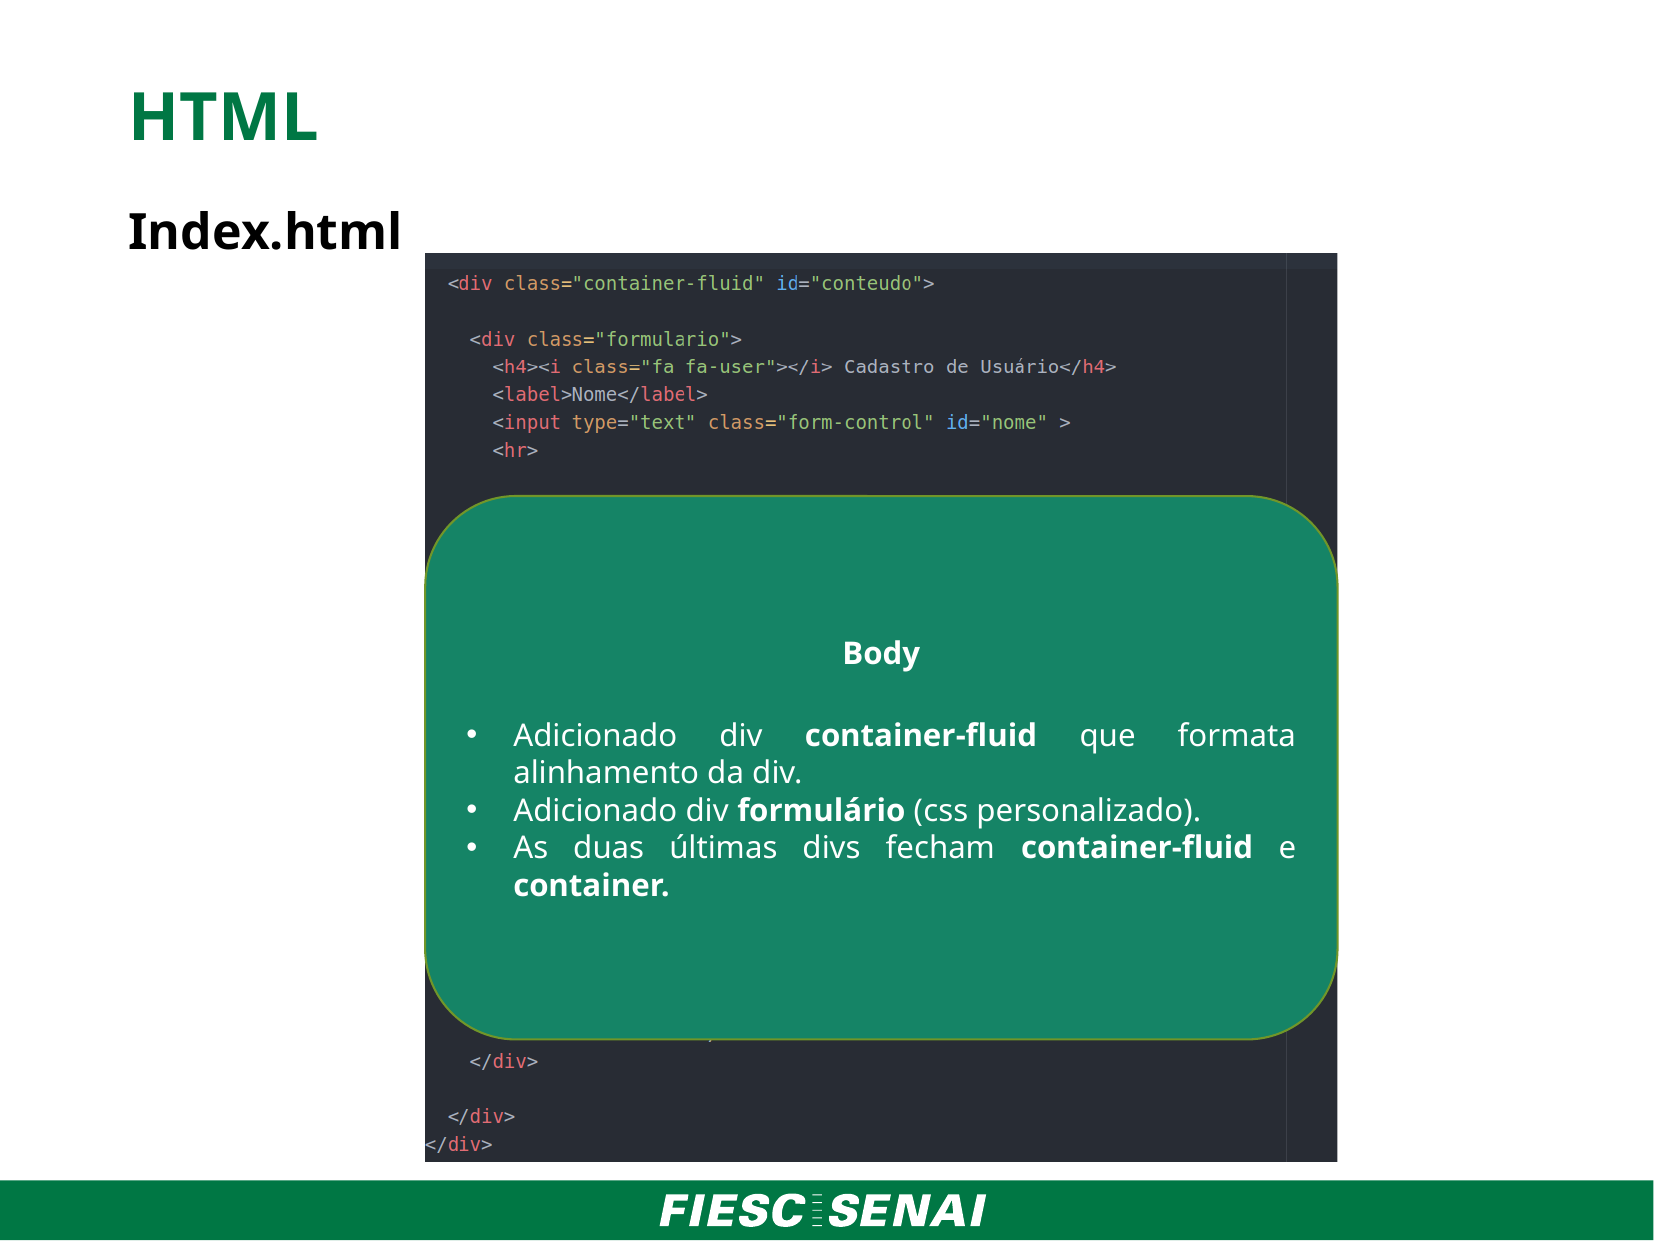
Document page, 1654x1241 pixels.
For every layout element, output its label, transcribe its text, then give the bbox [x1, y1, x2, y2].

picture [425, 253, 1338, 577]
text_box Body Adicionado div container-fluid que formata alinhamento da div. Adicionado div formulário (css personalizado). As duas últimas divs fecham container-fluid e container. [425, 496, 1338, 1040]
picture [425, 959, 1338, 1162]
title HTML [113, 39, 1540, 200]
list Index.html [113, 200, 1540, 1117]
